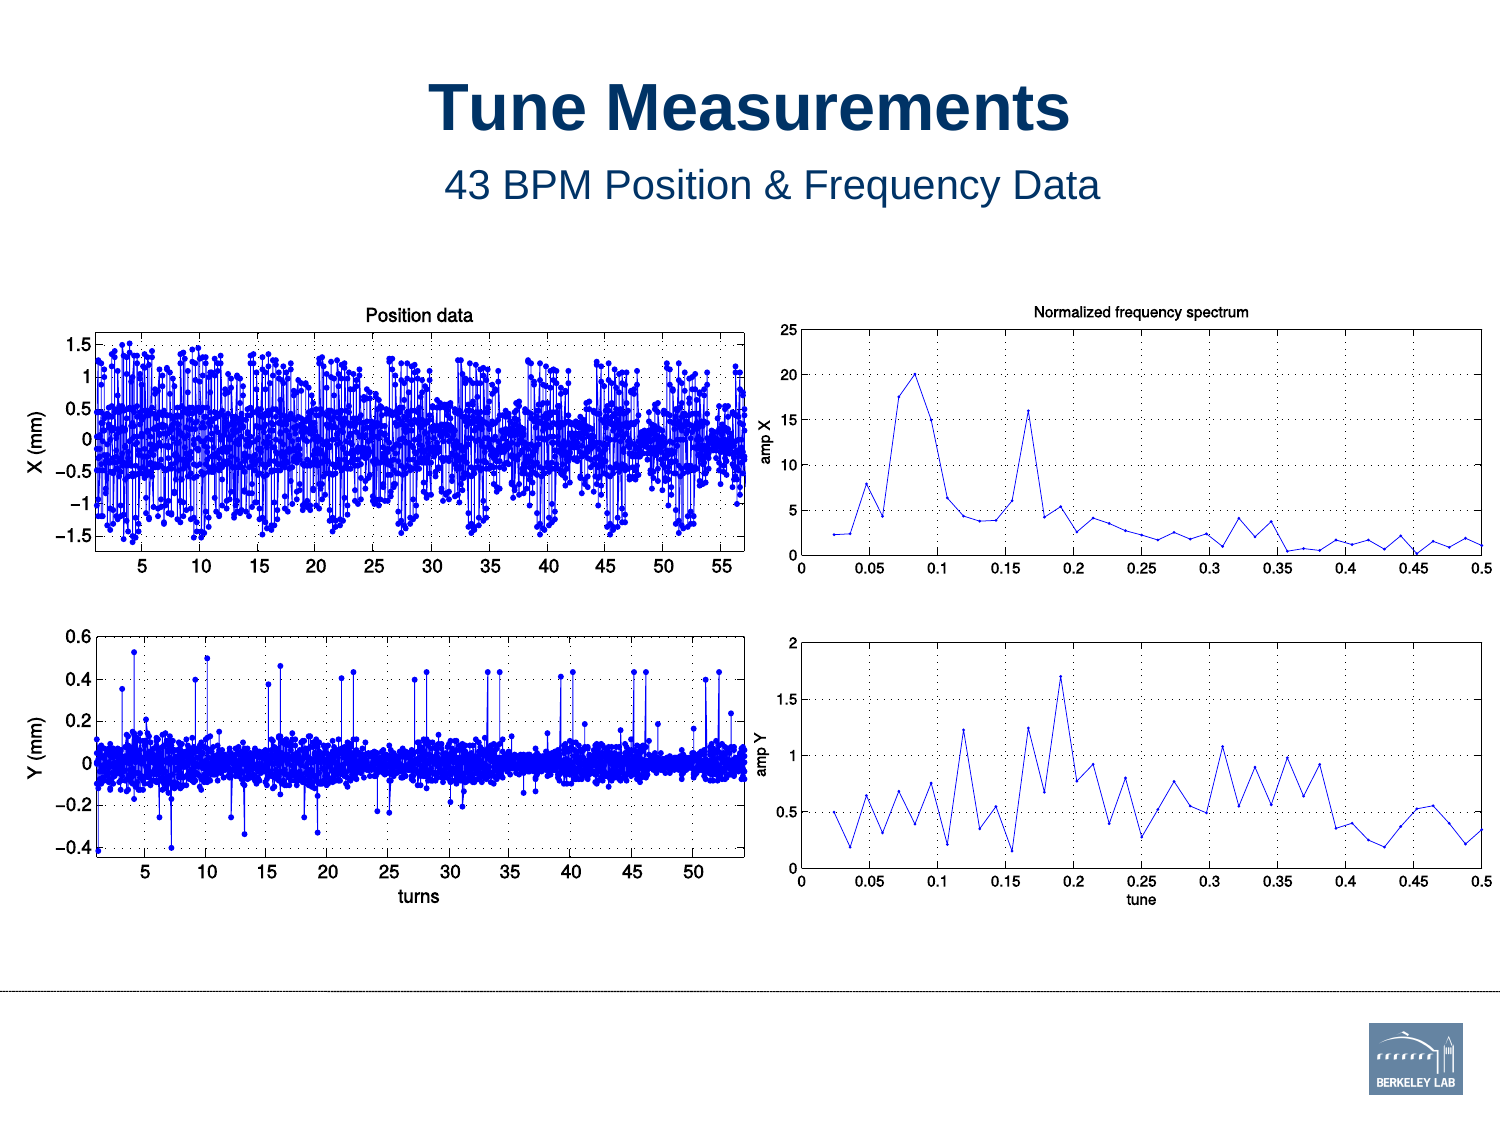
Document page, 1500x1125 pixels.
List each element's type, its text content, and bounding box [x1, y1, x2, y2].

picture [22, 306, 1493, 906]
text_box 43 BPM Position & Frequency Data [60, 149, 1486, 215]
picture [1369, 1023, 1463, 1095]
title Tune Measurements [111, 42, 1389, 149]
